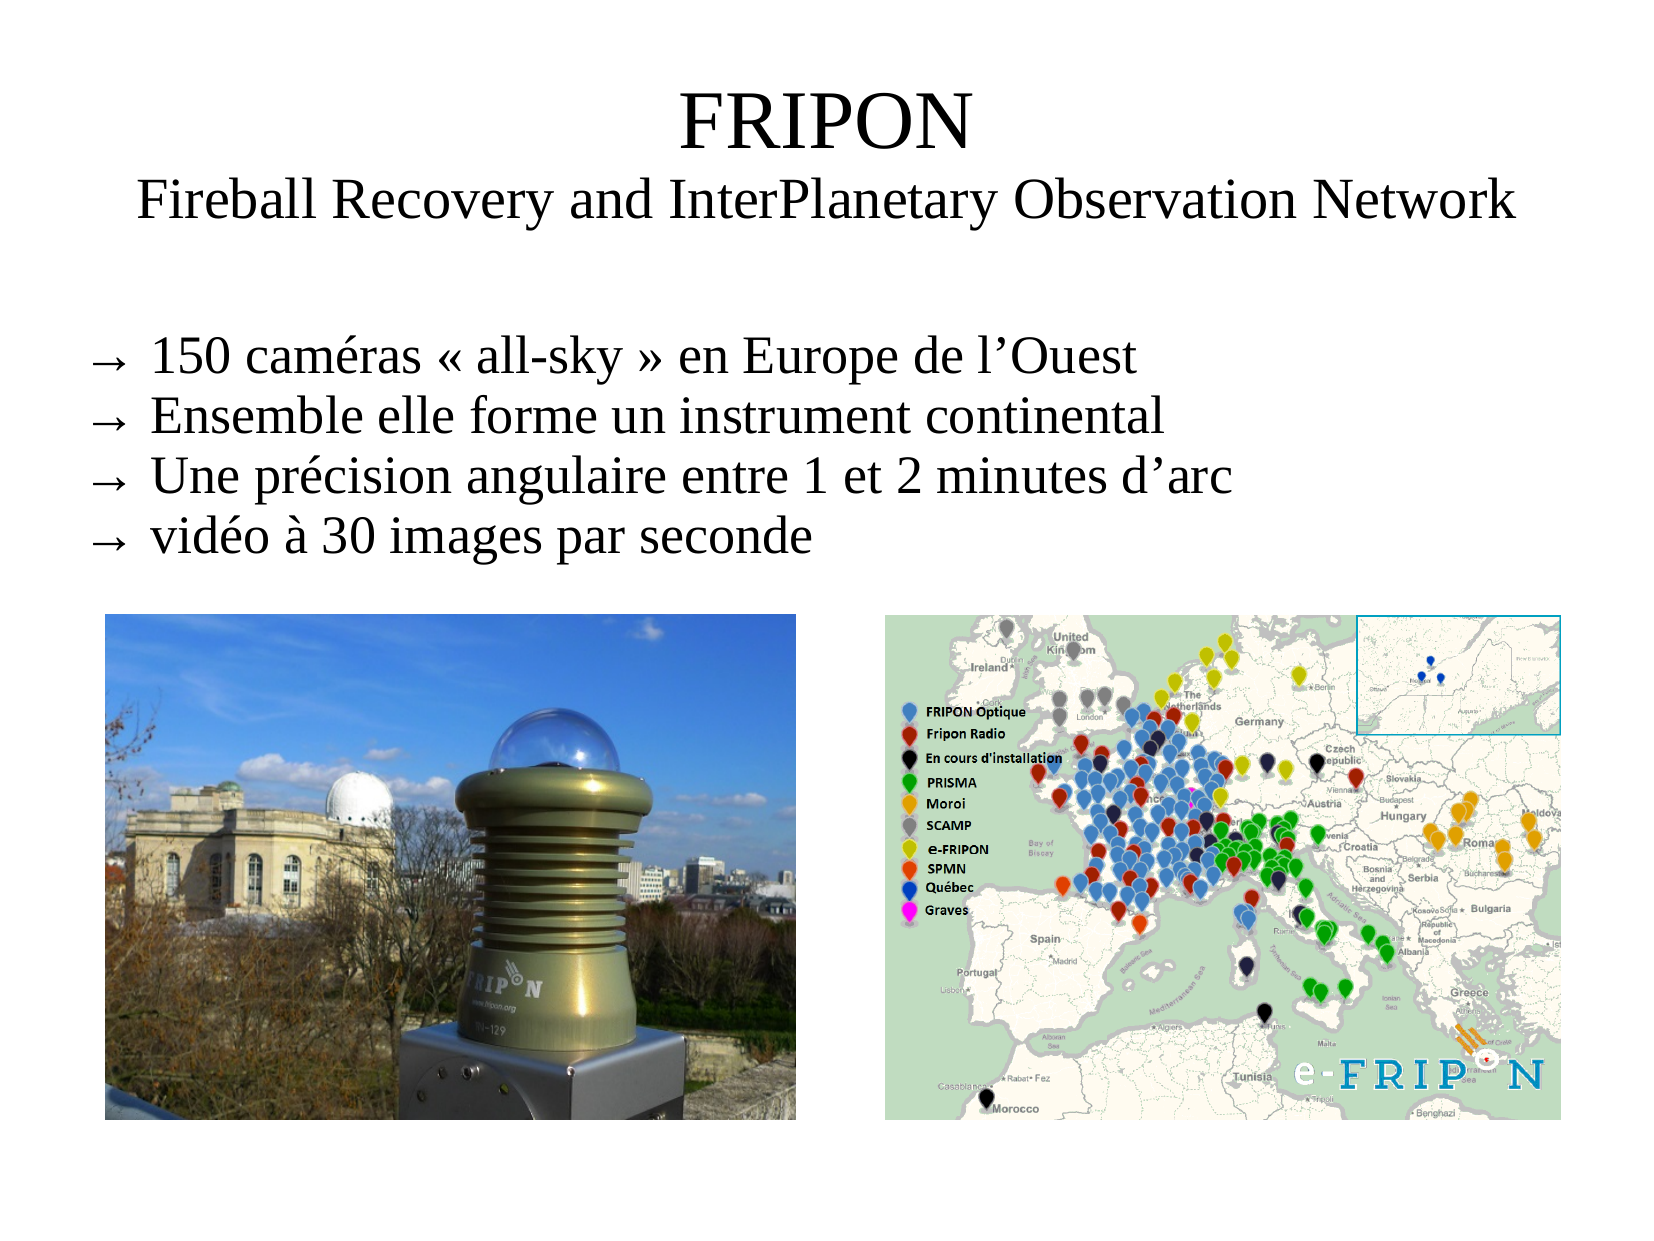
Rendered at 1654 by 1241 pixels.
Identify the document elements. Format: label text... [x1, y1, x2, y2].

picture [885, 615, 1561, 1120]
picture [105, 614, 796, 1120]
subtitle → 150 caméras « all-sky » en Europe de l’Ouest → Ensemble elle forme un instrument continental → Une précision angulaire entre 1 et 2 minutes d’arc → vidéo à 30 images par seconde [82, 290, 1571, 661]
title FRIPON Fireball Recovery and InterPlanetary Observation Network [82, 49, 1571, 257]
